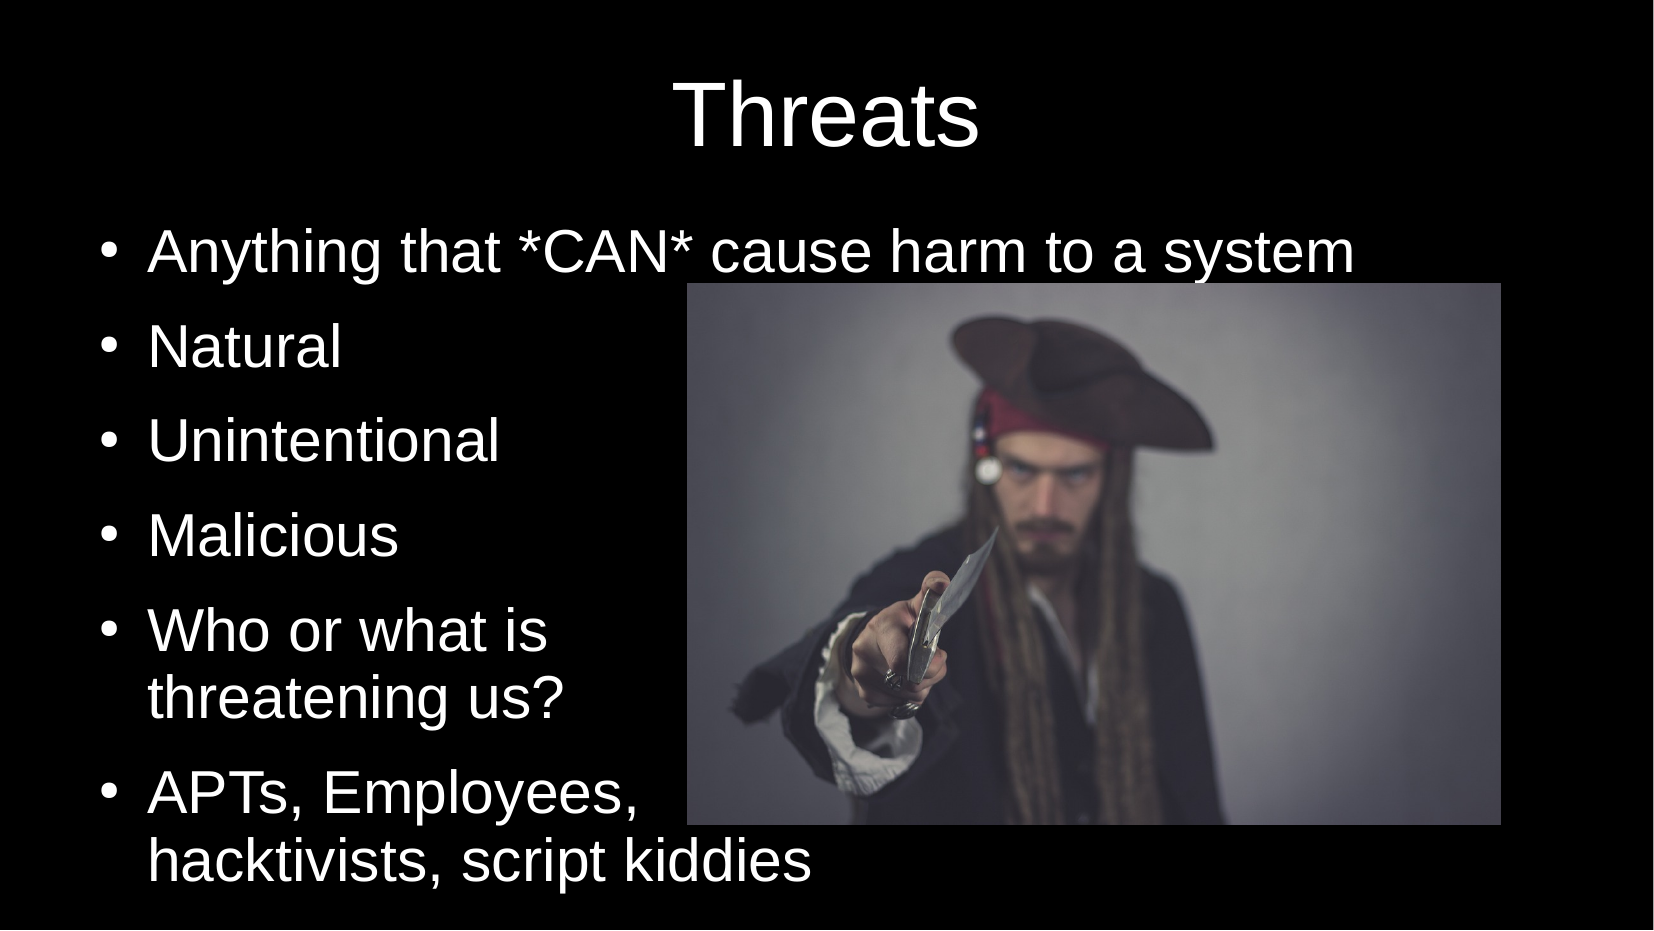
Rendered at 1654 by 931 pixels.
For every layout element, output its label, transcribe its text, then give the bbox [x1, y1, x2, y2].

picture [687, 283, 1501, 826]
title Threats [82, 37, 1571, 193]
list Anything that *CAN* cause harm to a system Natural Unintentional Malicious Who or what is threatening us? APTs, Employees, hacktivists, script kiddies [82, 217, 1571, 901]
